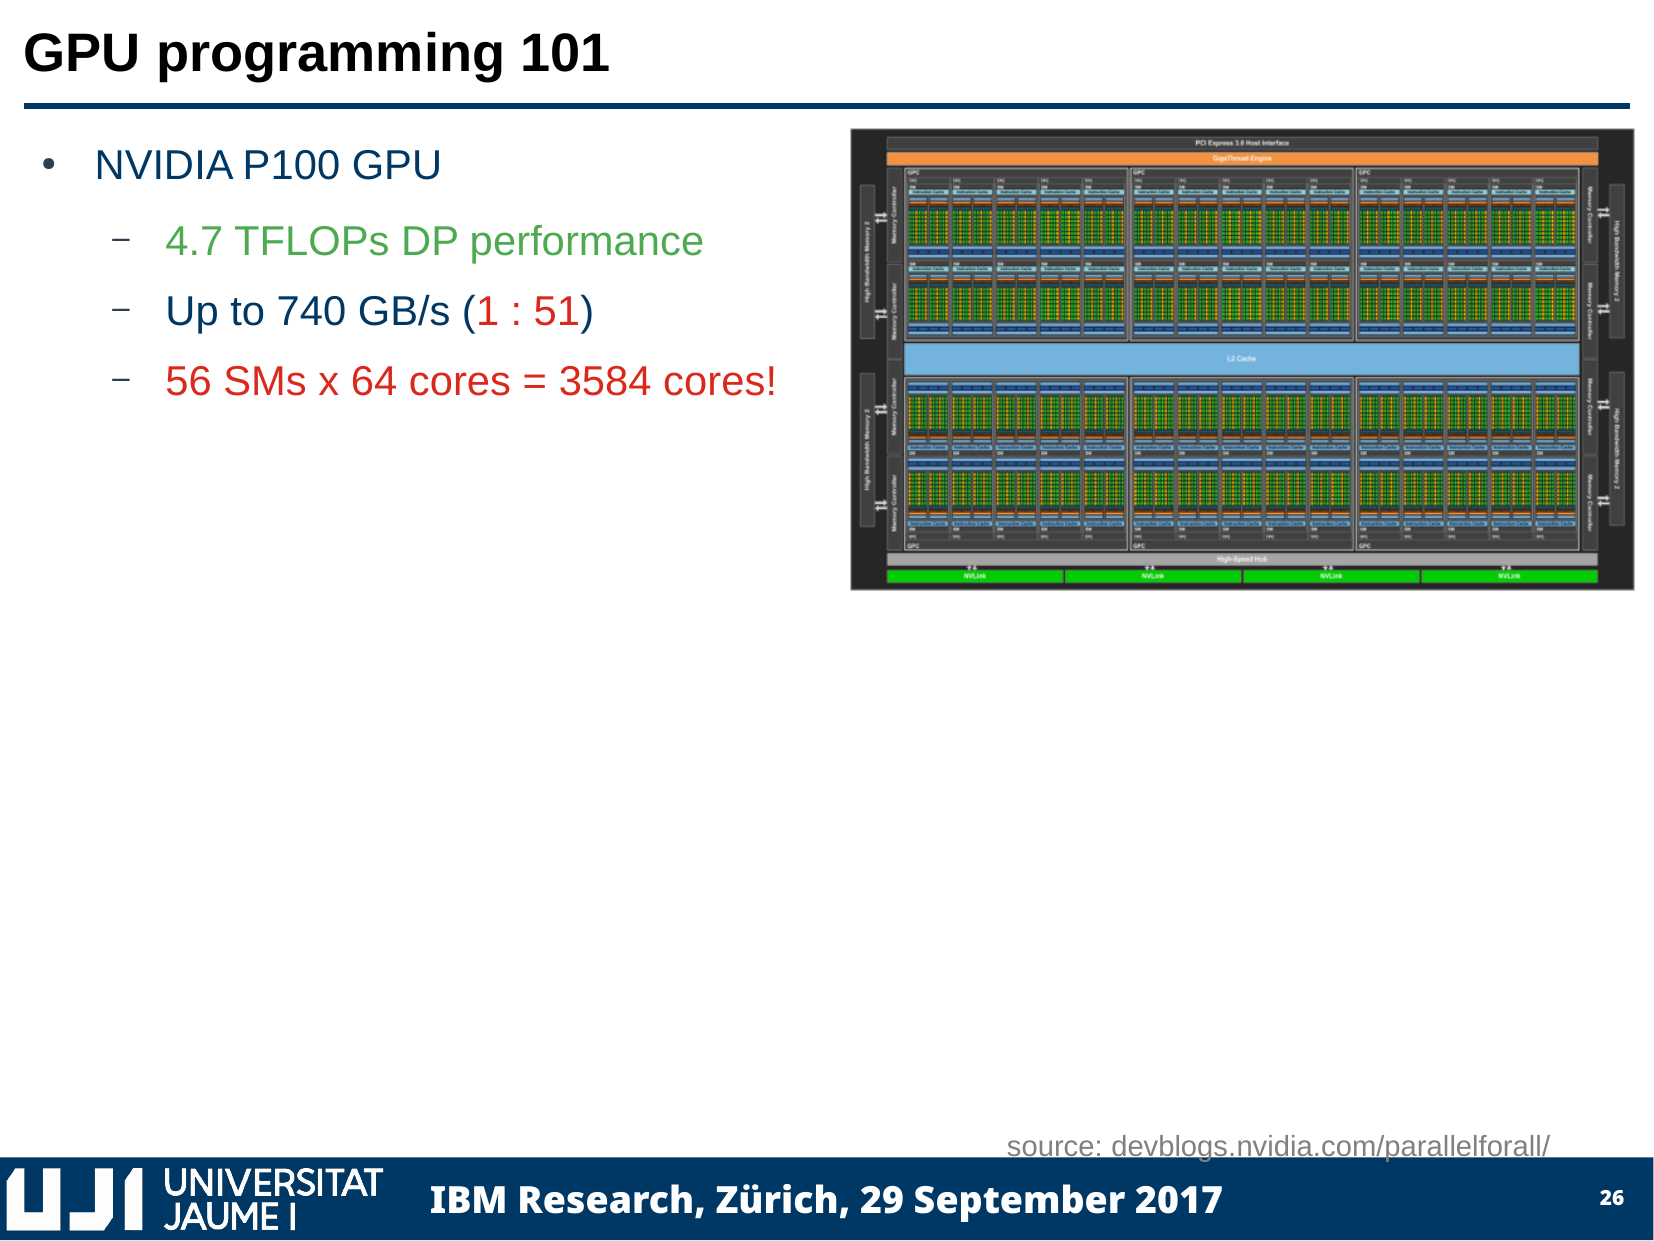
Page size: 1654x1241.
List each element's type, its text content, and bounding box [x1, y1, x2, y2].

list NVIDIA P100 GPU 4.7 TFLOPs DP performance Up to 740 GB/s (1 : 51) 56 SMs x 64 cores = 3584 cores! [23, 141, 808, 1134]
text_box source: devblogs.nvidia.com/parallelforall/ [992, 1122, 1567, 1170]
picture [850, 128, 1635, 591]
picture [0, 1158, 390, 1241]
title GPU programming 101 [23, 0, 1630, 107]
